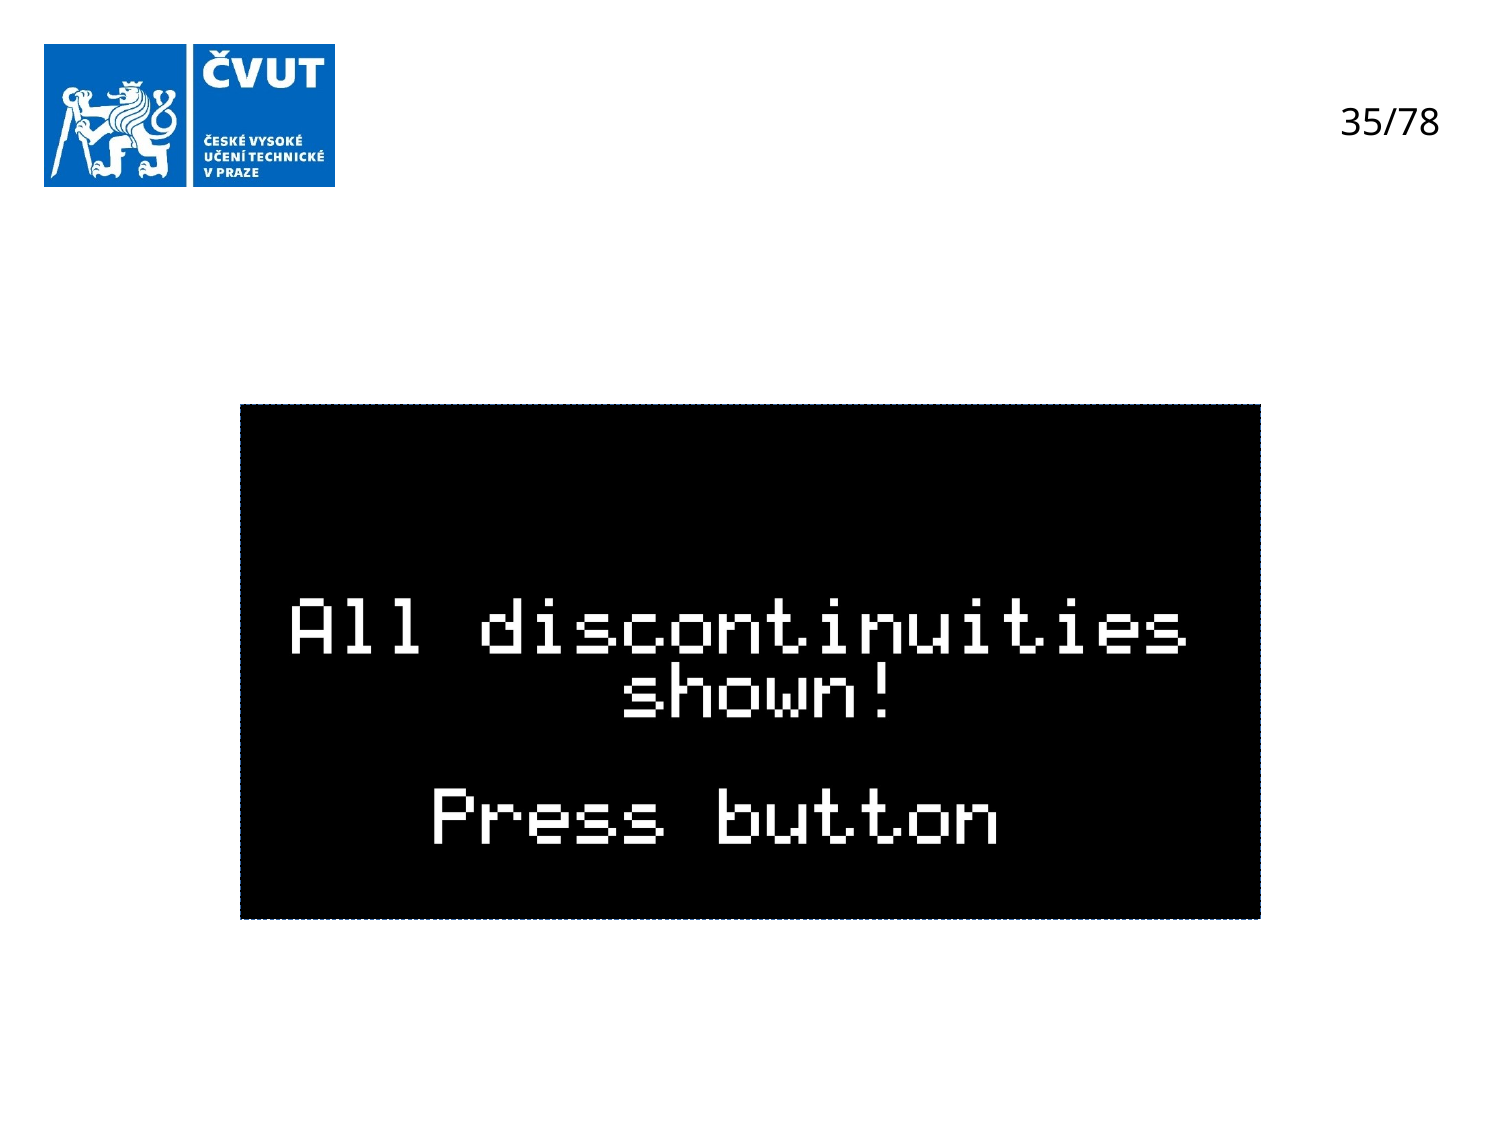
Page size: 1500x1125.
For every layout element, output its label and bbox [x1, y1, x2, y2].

picture [240, 404, 1261, 920]
list [177, 501, 1456, 1081]
picture [44, 44, 335, 187]
